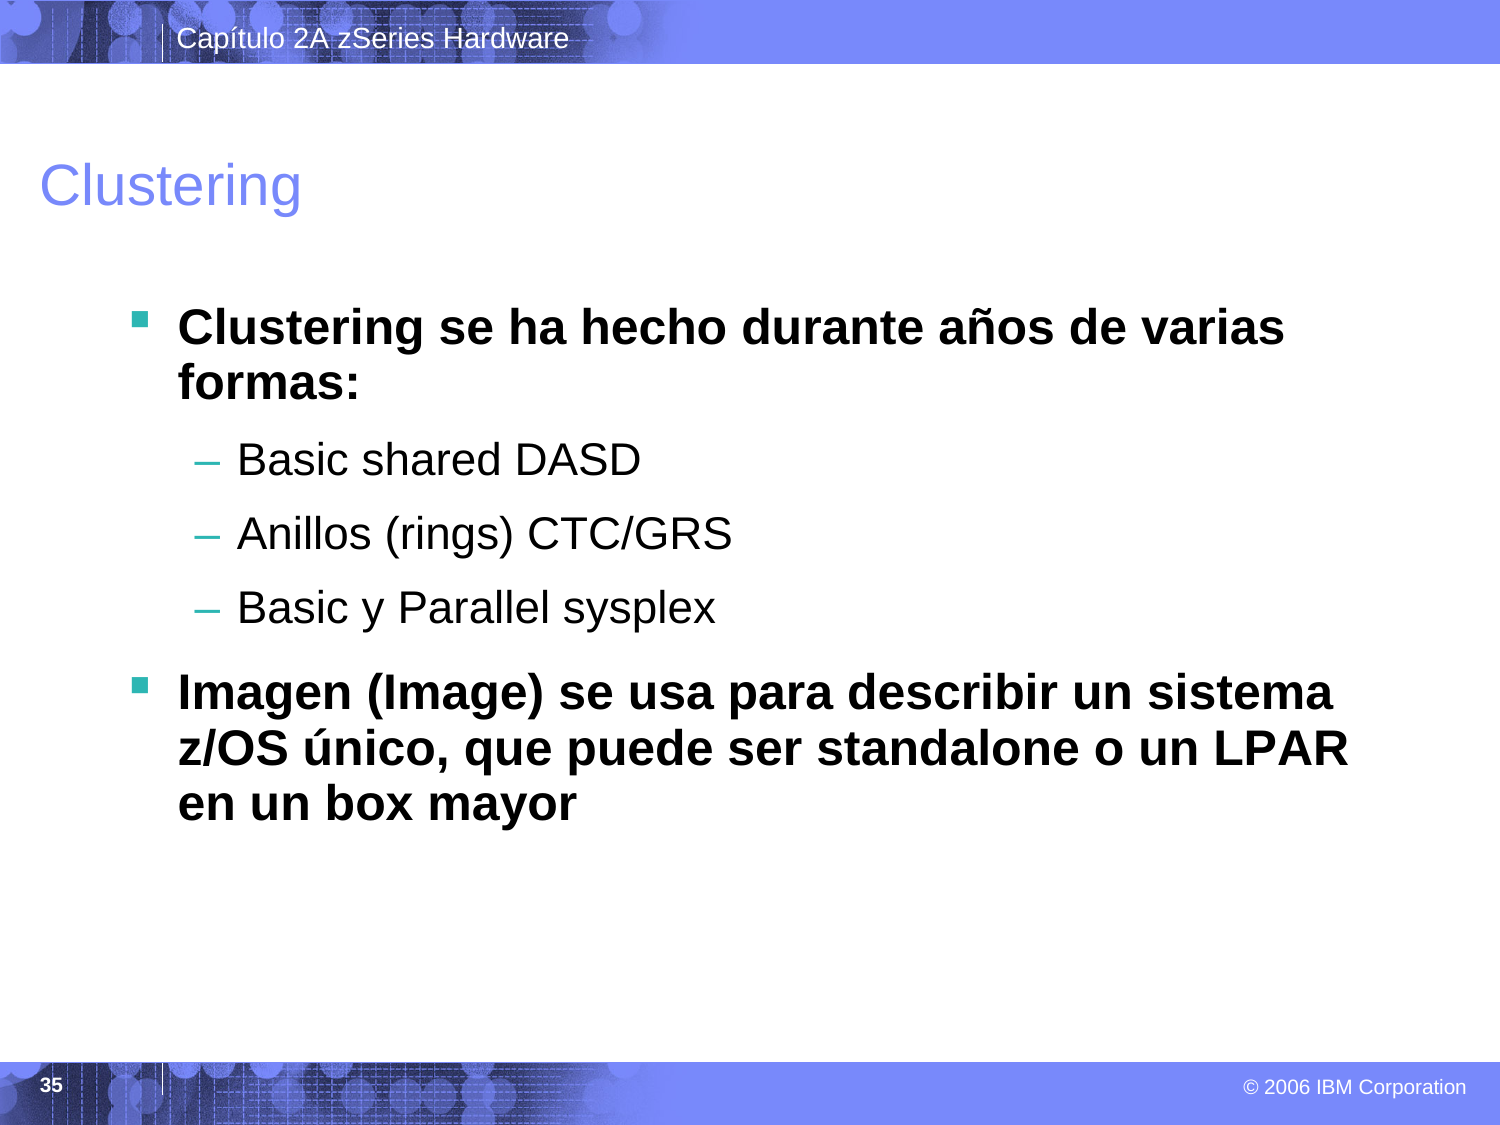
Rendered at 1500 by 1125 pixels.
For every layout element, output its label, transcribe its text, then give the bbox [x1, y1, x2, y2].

picture [1, 1, 1500, 63]
title Clustering [25, 142, 1378, 225]
picture [0, 1063, 1500, 1125]
list Clustering se ha hecho durante años de varias formas: Basic shared DASD Anillos (rings) CTC/GRS Basic y Parallel sysplex Imagen (Image) se usa para describir un sistema z/OS único, que puede ser standalone o un LPAR en un box mayor [112, 291, 1388, 932]
